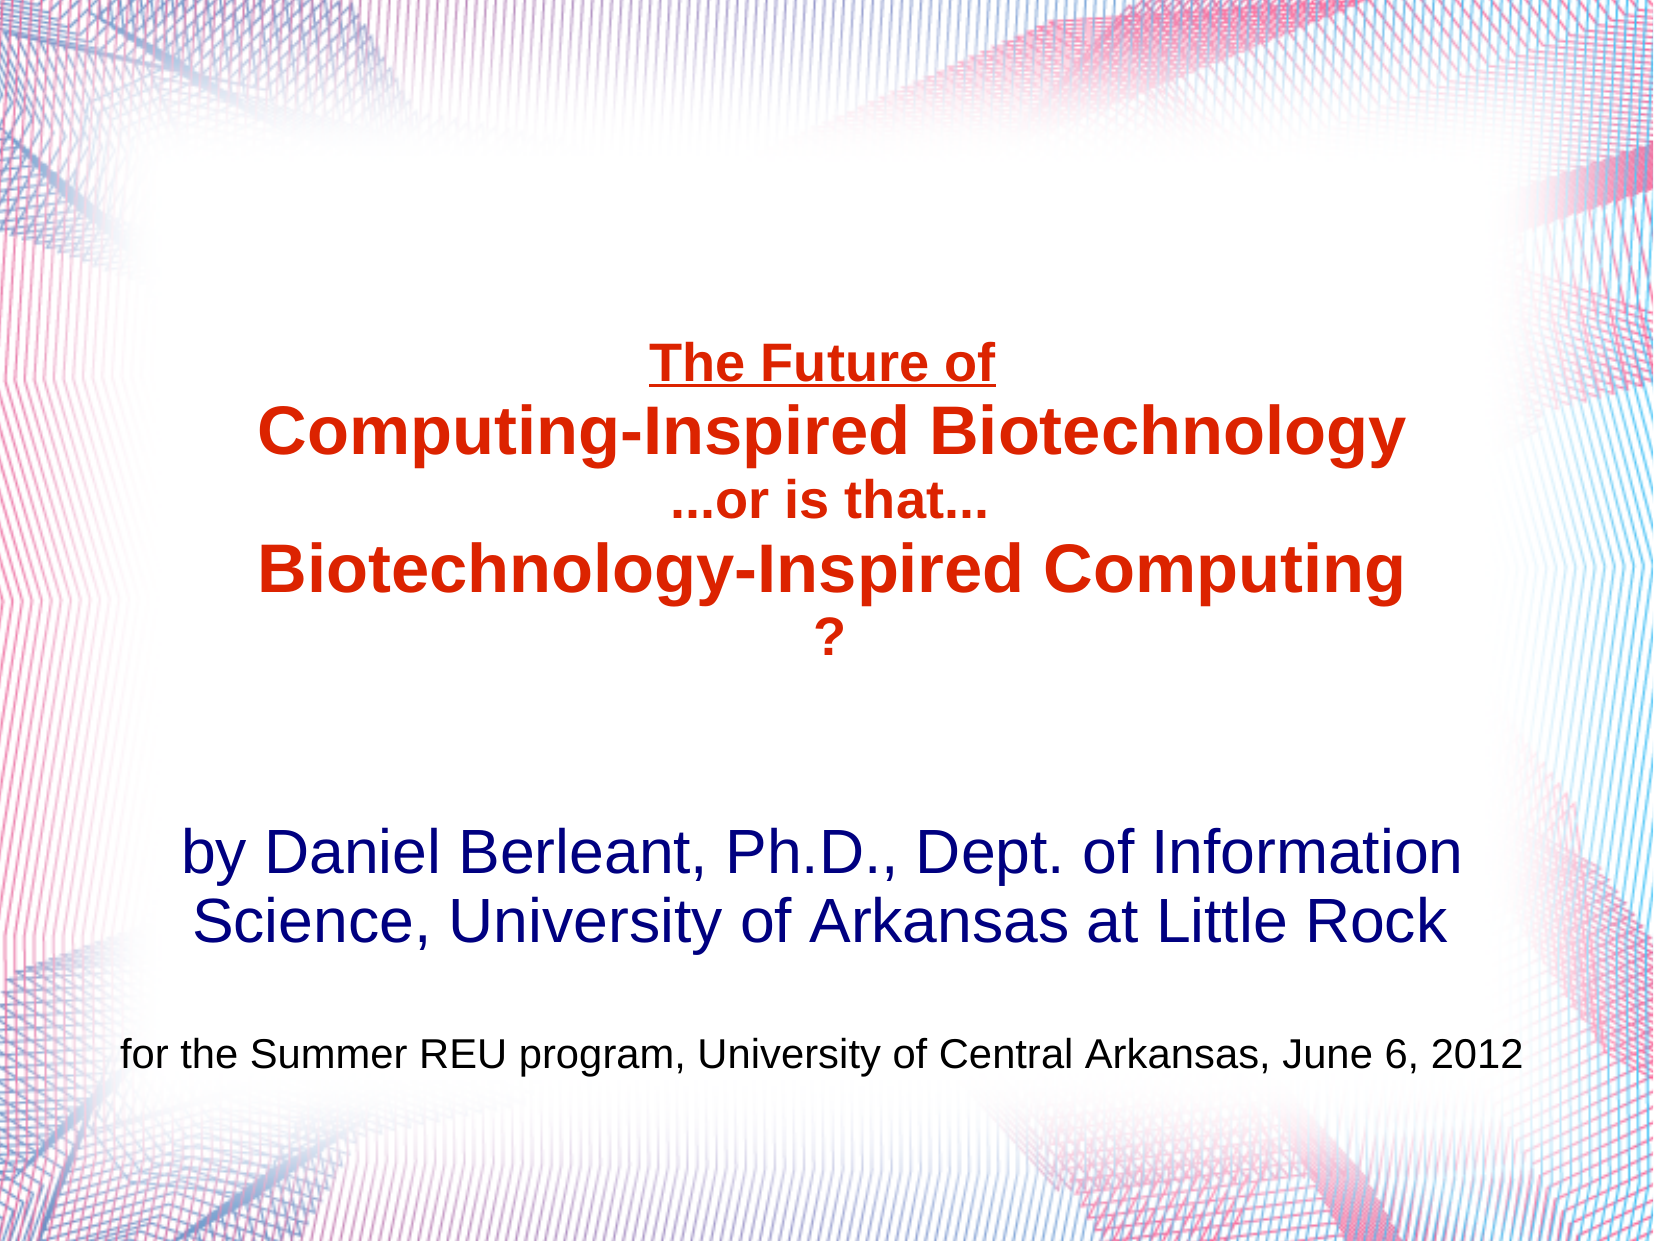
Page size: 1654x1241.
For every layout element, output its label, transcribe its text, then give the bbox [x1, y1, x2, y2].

picture [0, 0, 1654, 1241]
subtitle The Future of Computing-Inspired Biotechnology ...or is that... Biotechnology-Inspired Computing ? by Daniel Berleant, Ph.D., Dept. of Information Science, University of Arkansas at Little Rock for the Summer REU program, University of Central Arkansas, June 6, 2012 [76, 62, 1565, 1123]
